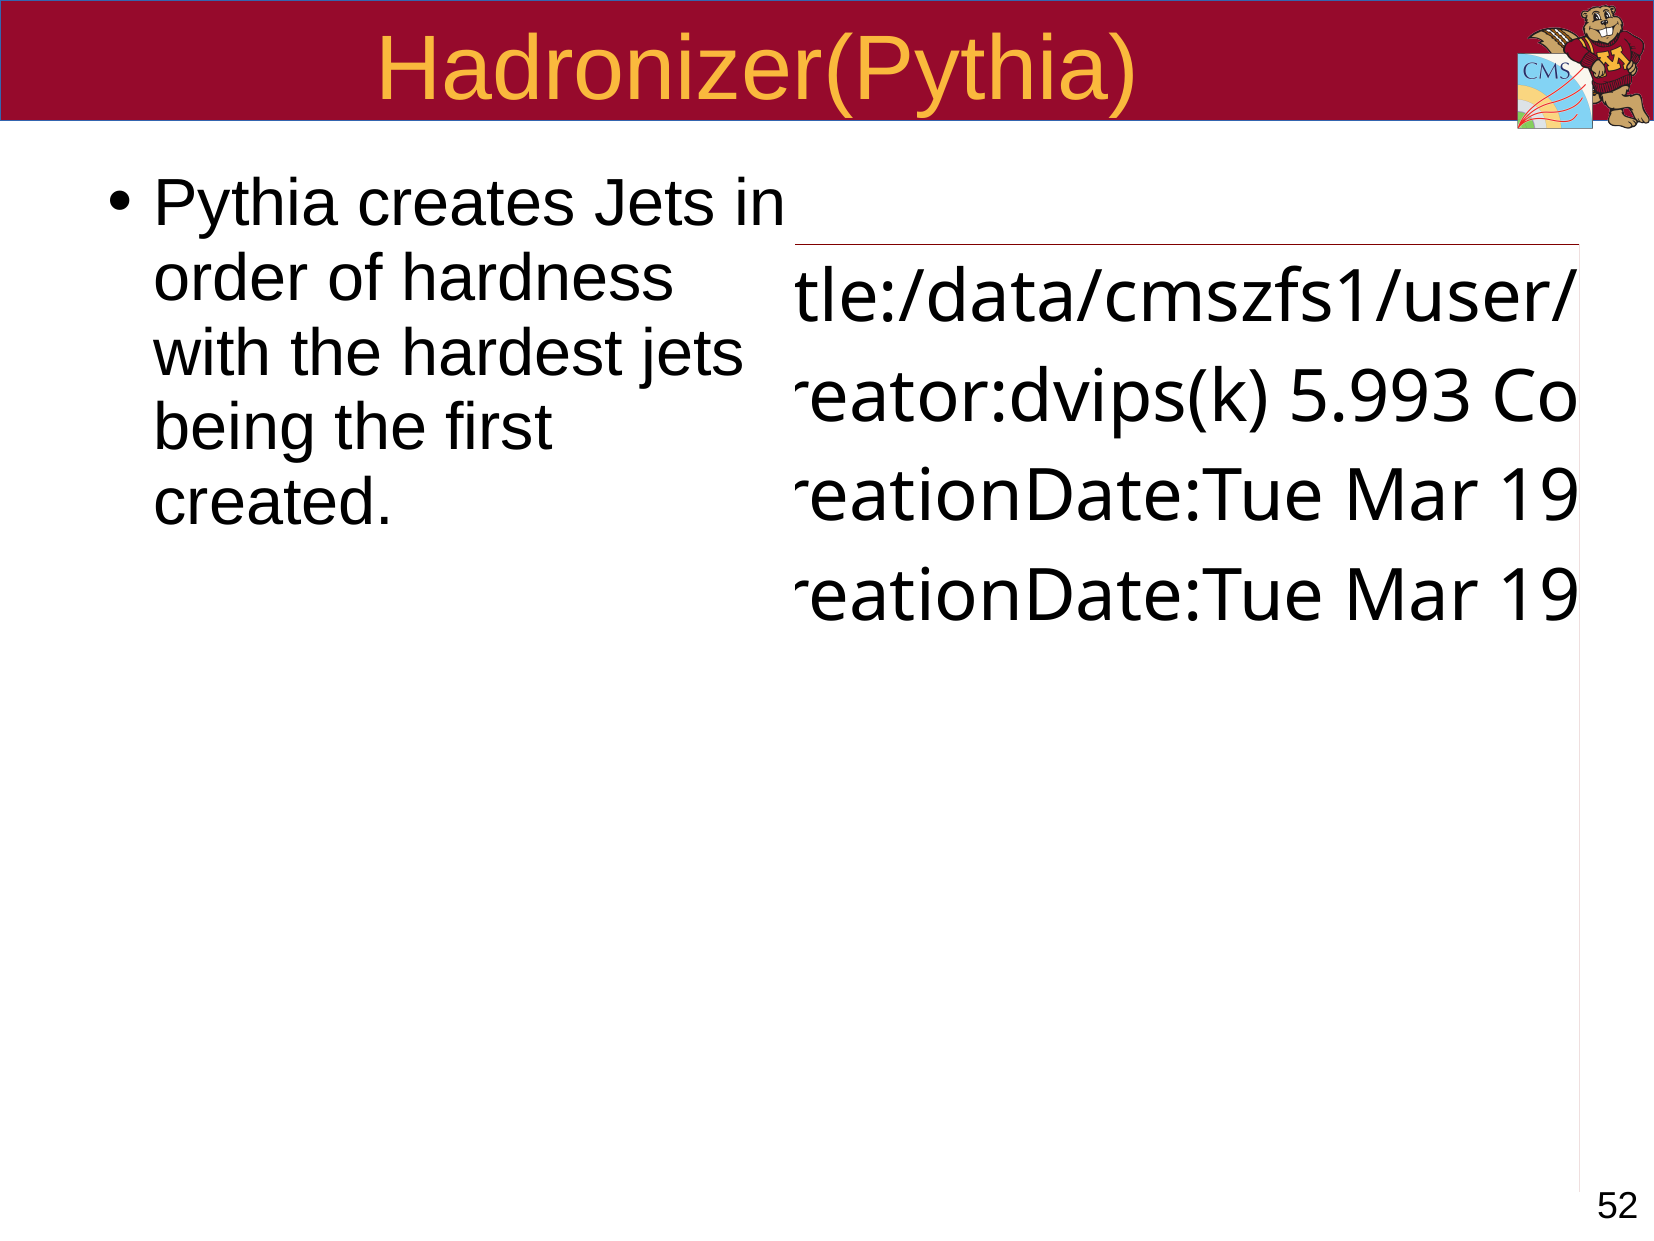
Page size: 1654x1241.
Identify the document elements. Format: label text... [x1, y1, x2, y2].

list Pythia creates Jets in order of hardness with the hardest jets being the first created. [82, 165, 809, 885]
picture [795, 240, 1580, 1192]
picture [1515, 0, 1652, 135]
title Hadronizer(Pythia) [0, 15, 1516, 121]
